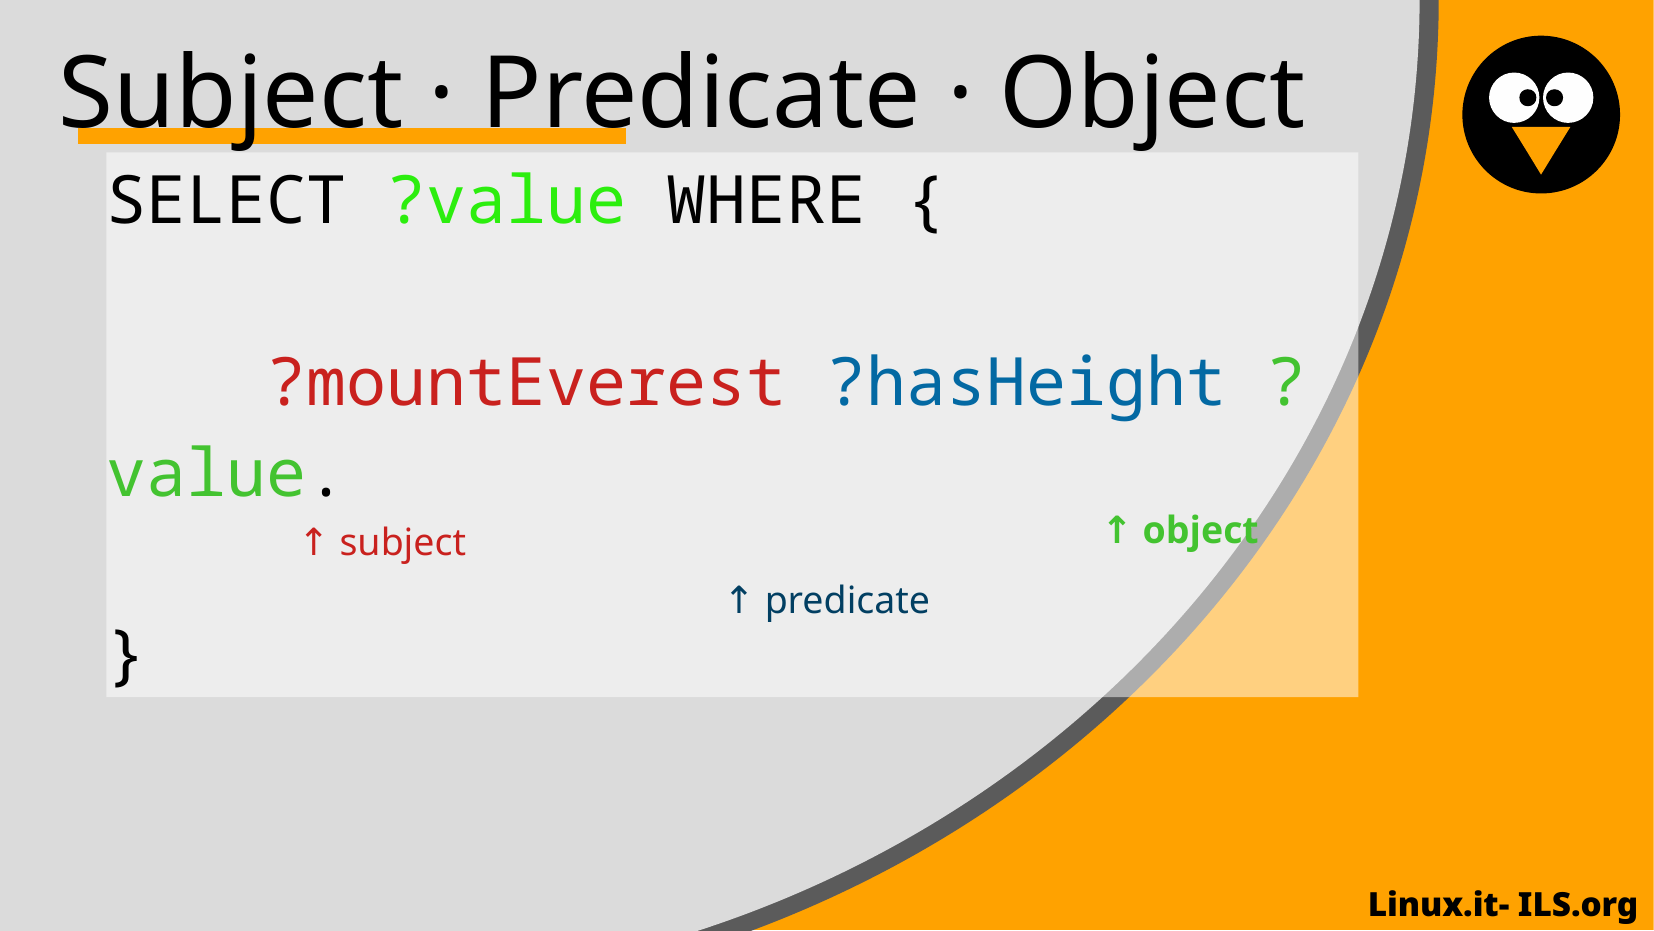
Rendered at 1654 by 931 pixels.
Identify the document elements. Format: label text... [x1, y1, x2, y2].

text_box Linux.it- ILS.org [1346, 874, 1654, 927]
text_box ↑ predicate [708, 566, 1123, 626]
text_box ↑ object [1086, 496, 1501, 556]
title Subject · Predicate · Object [59, 0, 1406, 259]
text_box SELECT ?value WHERE { ?mountEverest ?hasHeight ?value. } [106, 224, 1359, 626]
text_box ↑ subject [283, 508, 697, 567]
